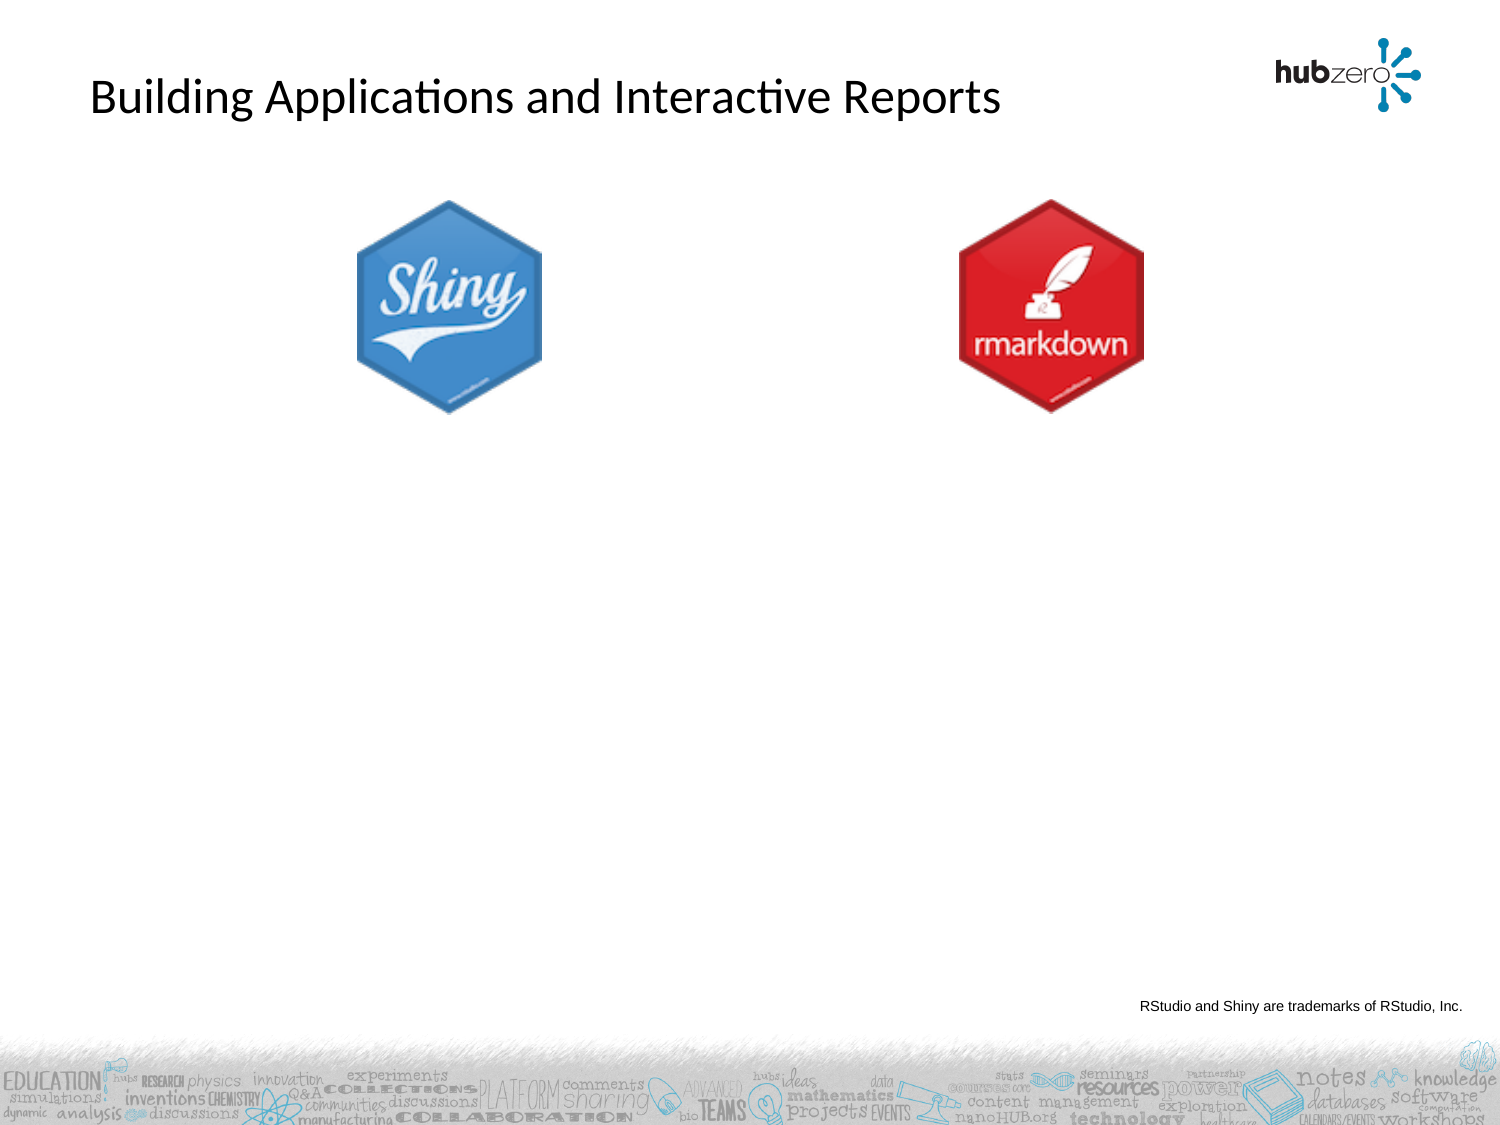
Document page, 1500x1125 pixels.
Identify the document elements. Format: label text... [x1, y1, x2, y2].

text_box RStudio and Shiny are trademarks of RStudio, Inc. [1125, 990, 1478, 1023]
picture [0, 1034, 1500, 1125]
picture [357, 200, 542, 415]
picture [959, 199, 1144, 414]
picture [1272, 35, 1424, 44]
title Building Applications and Interactive Reports [75, 44, 1426, 144]
